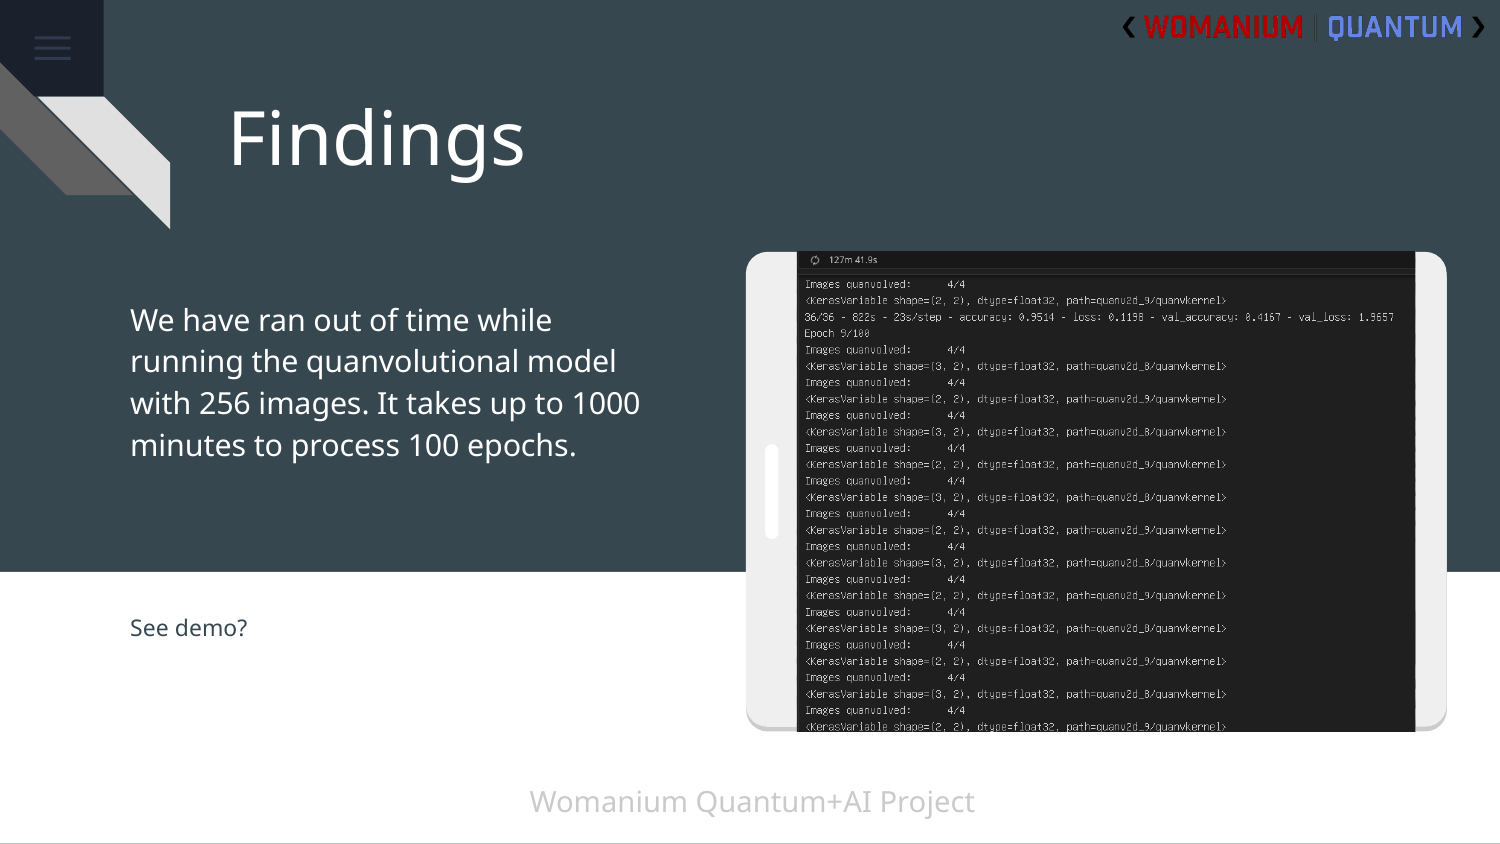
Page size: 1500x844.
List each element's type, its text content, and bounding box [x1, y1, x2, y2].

title Findings [212, 75, 1354, 160]
picture [1122, 14, 1485, 42]
picture [796, 251, 1416, 732]
text_box [1416, 251, 1447, 732]
text_box [745, 251, 796, 732]
list See demo? [115, 594, 663, 721]
text_box Womanium Quantum+AI Project [446, 768, 1059, 834]
title We have ran out of time while running the quanvolutional model with 256 images. It takes up to 1000 minutes to process 100 epochs. [115, 280, 663, 522]
